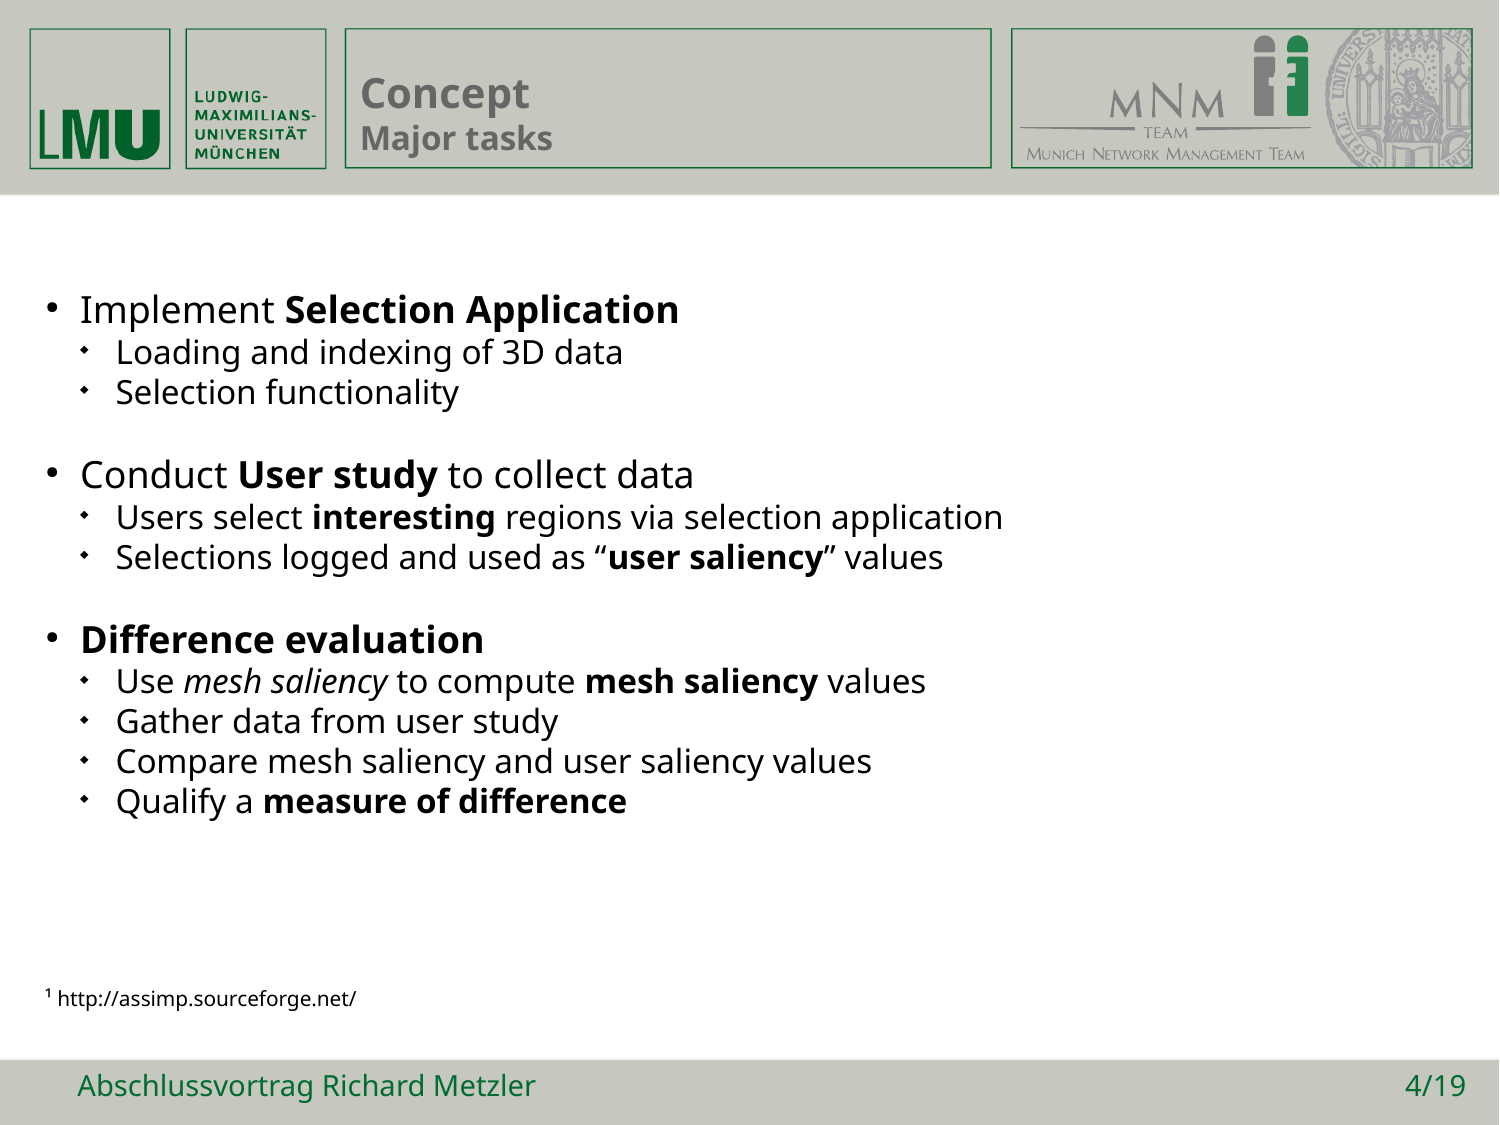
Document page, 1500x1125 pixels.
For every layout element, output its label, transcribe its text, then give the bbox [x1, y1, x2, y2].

text_box 4/19 [1320, 1059, 1482, 1107]
picture [0, 1058, 1499, 1125]
text_box Concept Major tasks [345, 59, 986, 165]
text_box Abschlussvortrag Richard Metzler [62, 1059, 1245, 1107]
text_box Implement Selection Application Loading and indexing of 3D data Selection functionality Conduct User study to collect data Users select interesting regions via selection application Selections logged and used as “user saliency” values Difference evaluation Use mesh saliency to compute mesh saliency values Gather data from user study Compare mesh saliency and user saliency values Qualify a measure of difference [30, 228, 1306, 978]
text_box ¹ http://assimp.sourceforge.net/ [30, 978, 1425, 1040]
picture [0, 0, 1499, 196]
